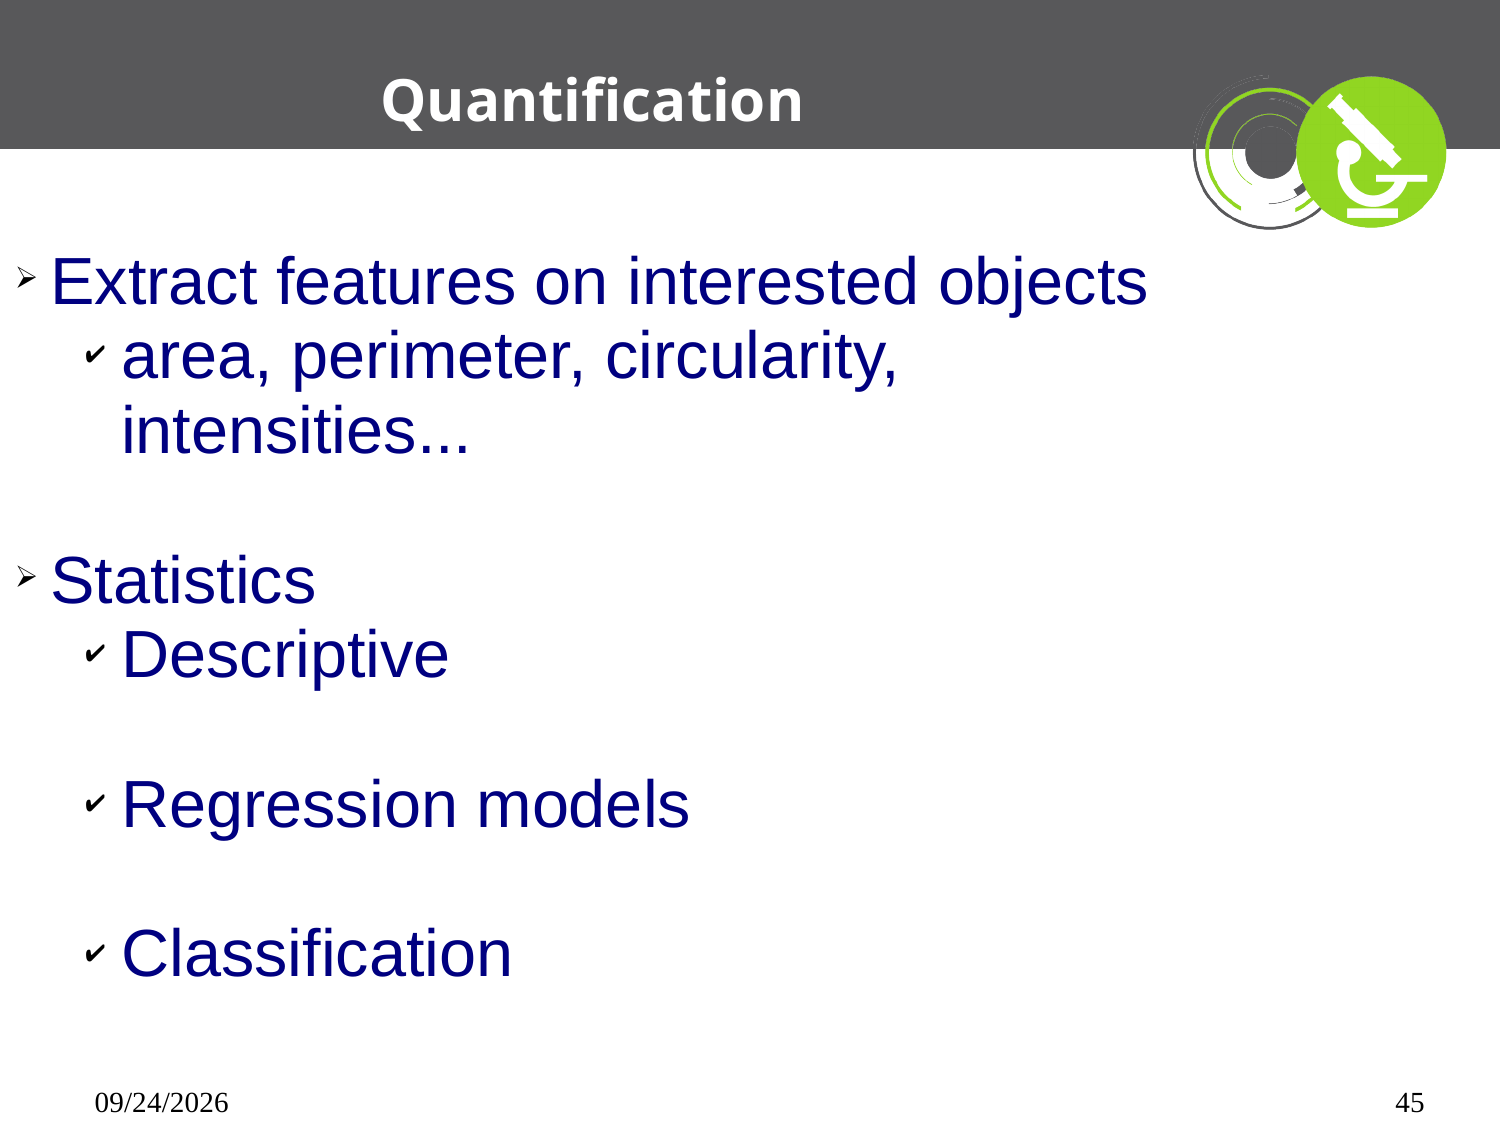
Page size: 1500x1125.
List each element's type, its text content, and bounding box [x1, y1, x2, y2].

text_box Extract features on interested objects area, perimeter, circularity, intensities... Statistics Descriptive Regression models Classification [0, 236, 1280, 999]
picture [1188, 69, 1453, 236]
title Quantification [4, 44, 1182, 154]
